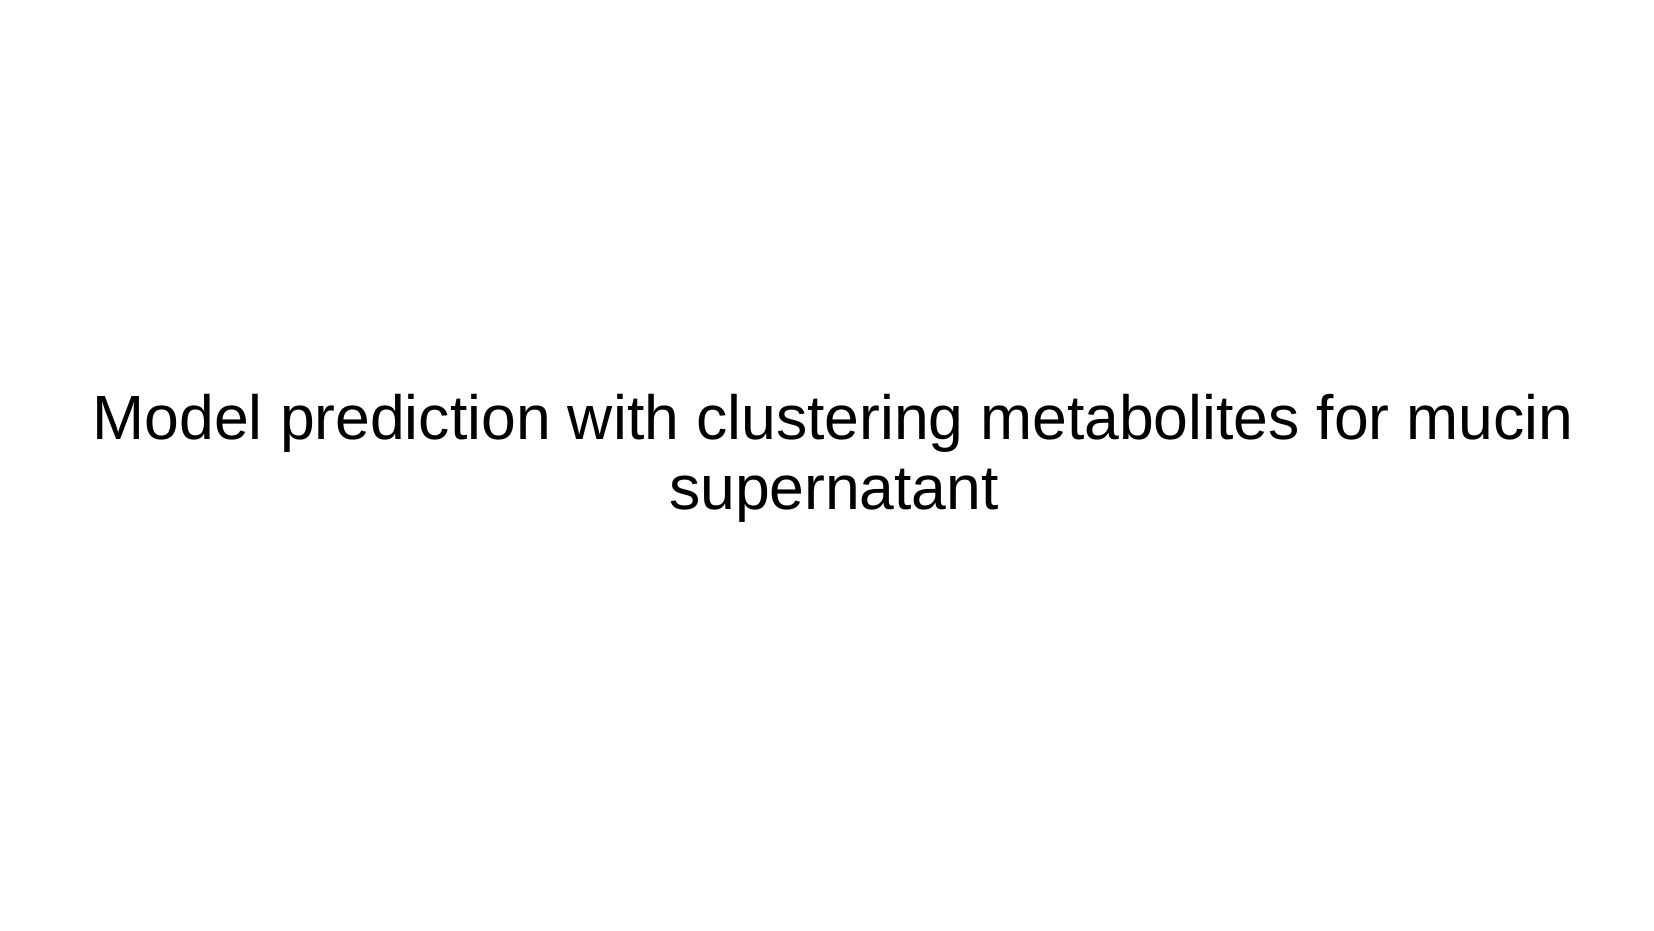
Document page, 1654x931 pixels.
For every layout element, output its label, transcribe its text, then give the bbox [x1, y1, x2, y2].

title Model prediction with clustering metabolites for mucin supernatant [90, 375, 1579, 531]
